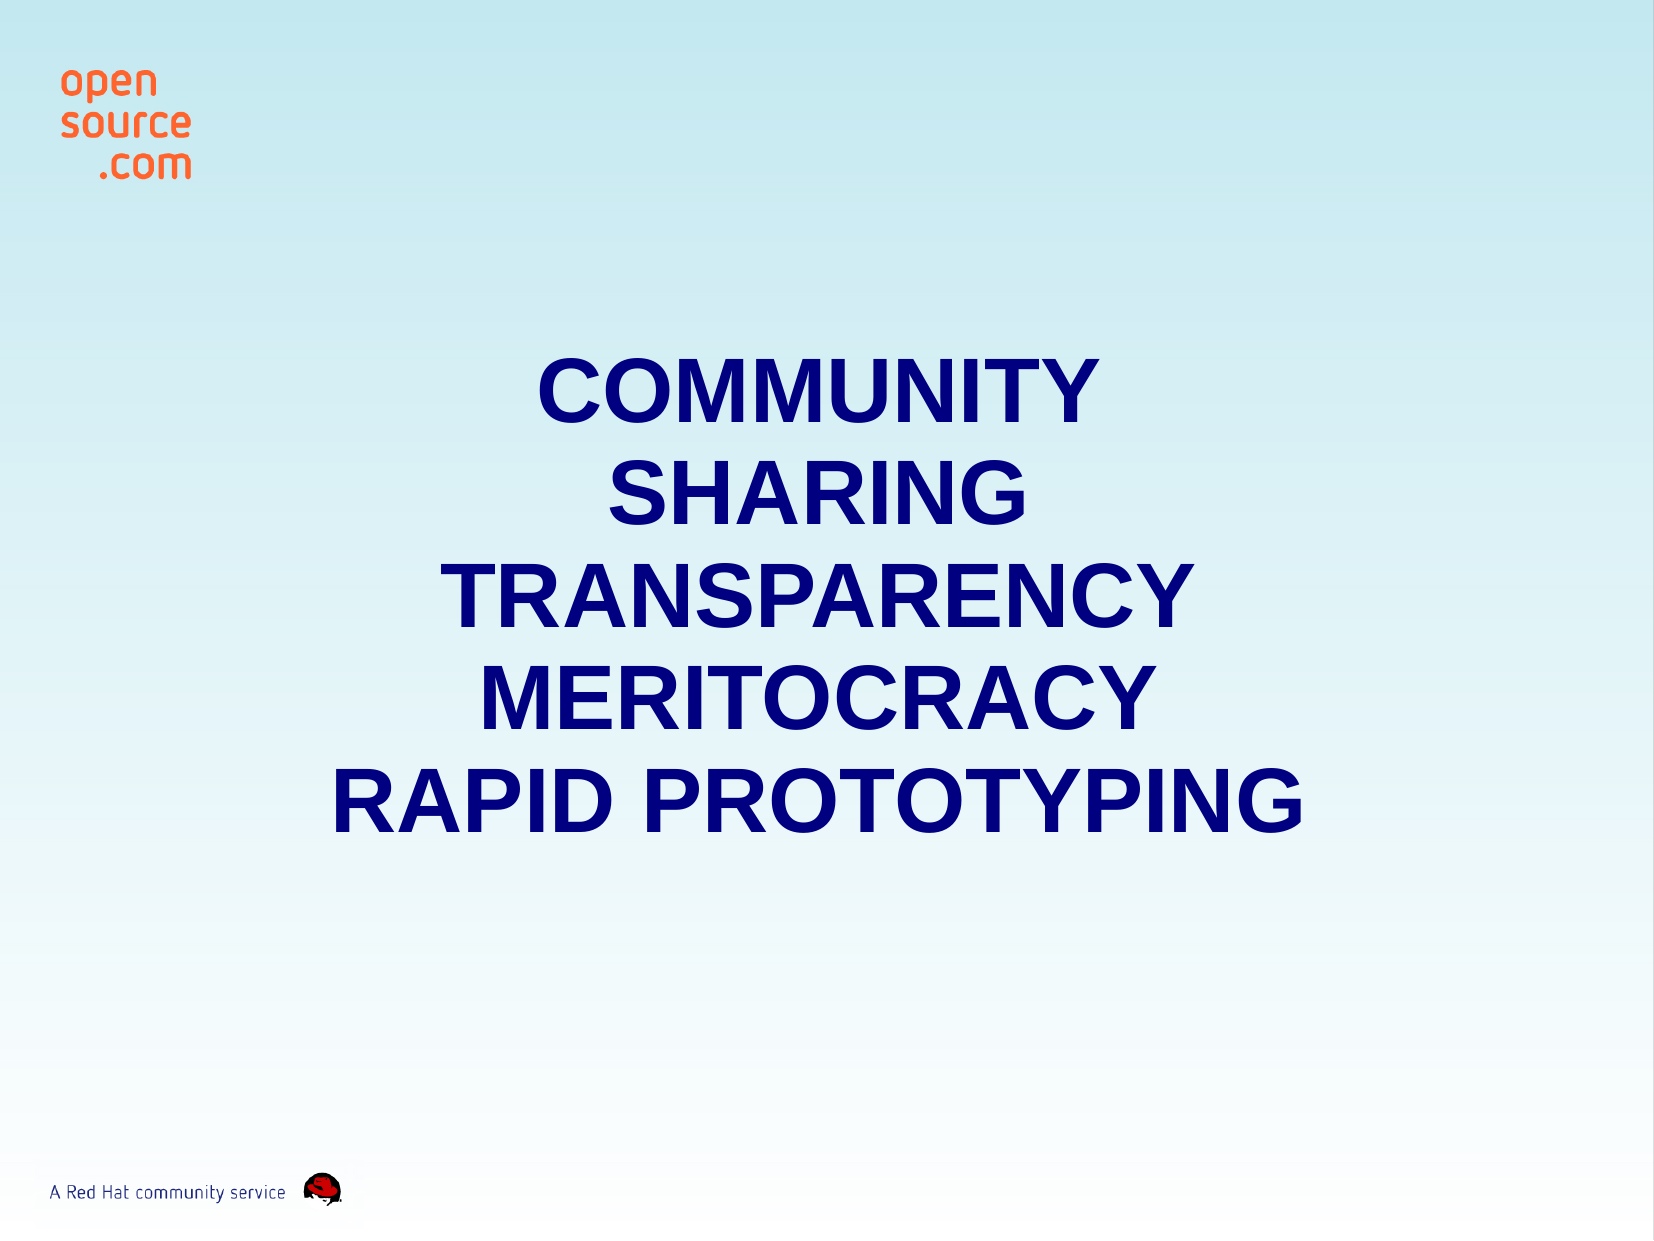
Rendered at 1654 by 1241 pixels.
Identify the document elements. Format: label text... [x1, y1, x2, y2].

picture [0, 0, 1654, 1241]
subtitle COMMUNITY SHARING TRANSPARENCY MERITOCRACY RAPID PROTOTYPING [75, 65, 1564, 1126]
